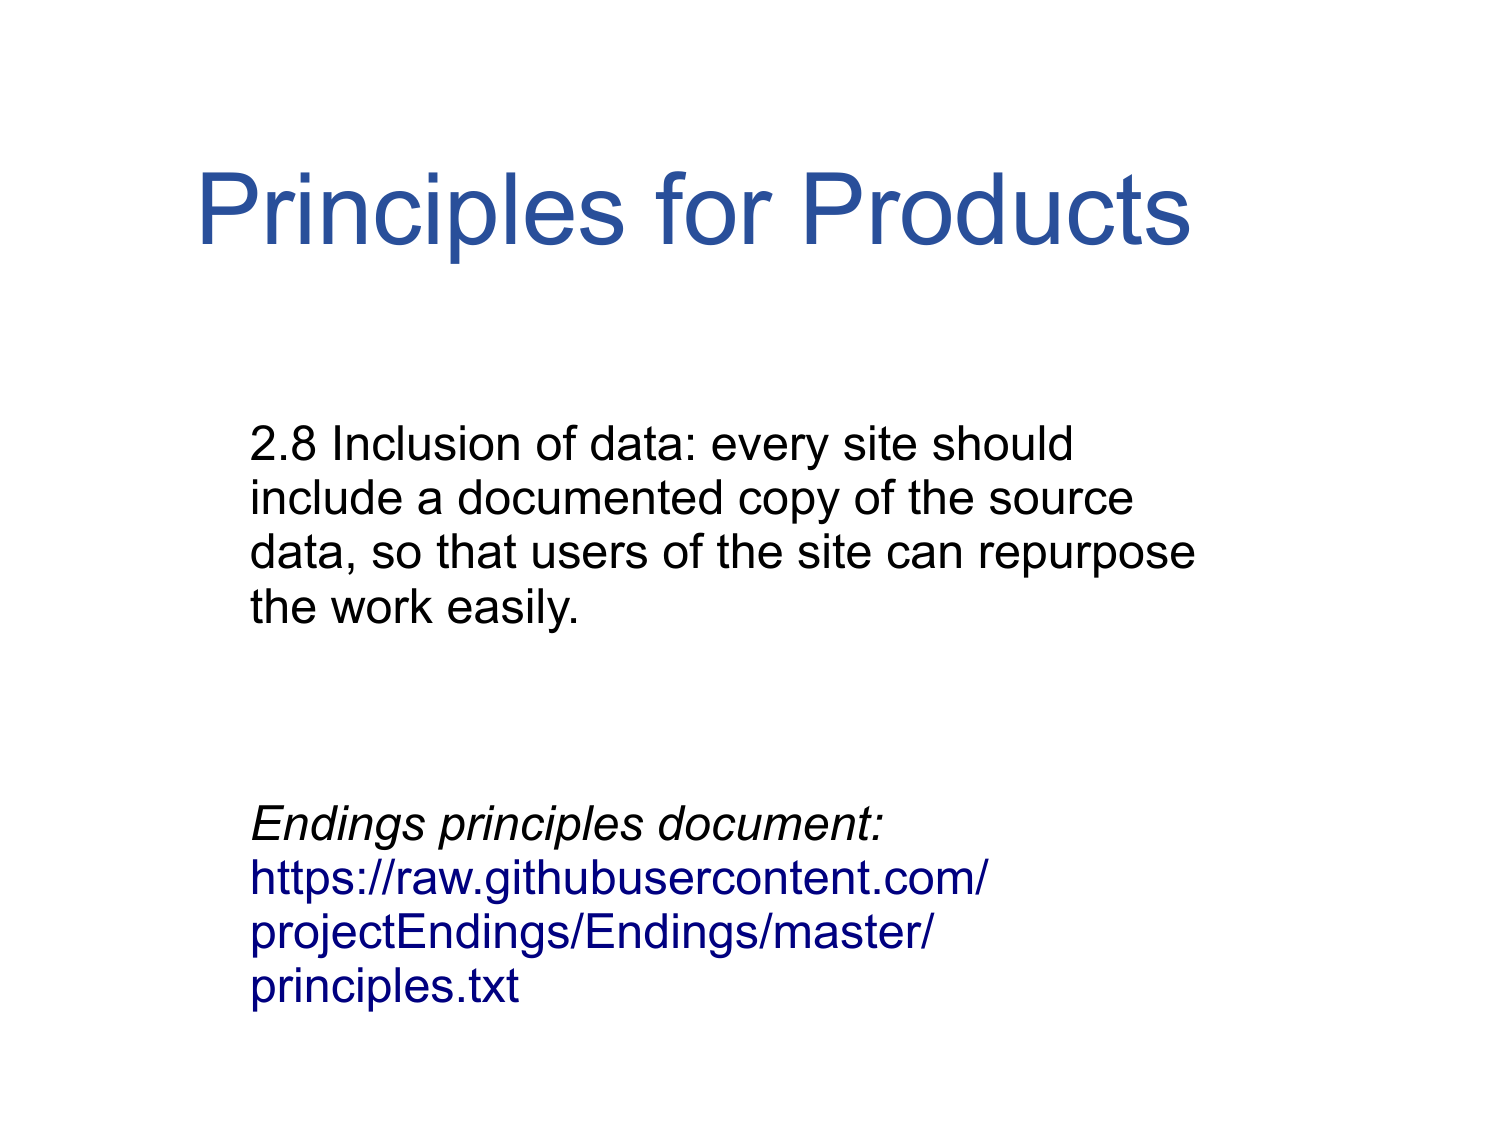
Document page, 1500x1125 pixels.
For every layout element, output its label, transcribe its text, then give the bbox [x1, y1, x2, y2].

list 2.8 Inclusion of data: every site should include a documented copy of the source data, so that users of the site can repurpose the work easily. Endings principles document: https://raw.githubusercontent.com/ projectEndings/Endings/master/ principles.txt [181, 333, 1209, 1015]
title Principles for Products [181, 115, 1209, 304]
